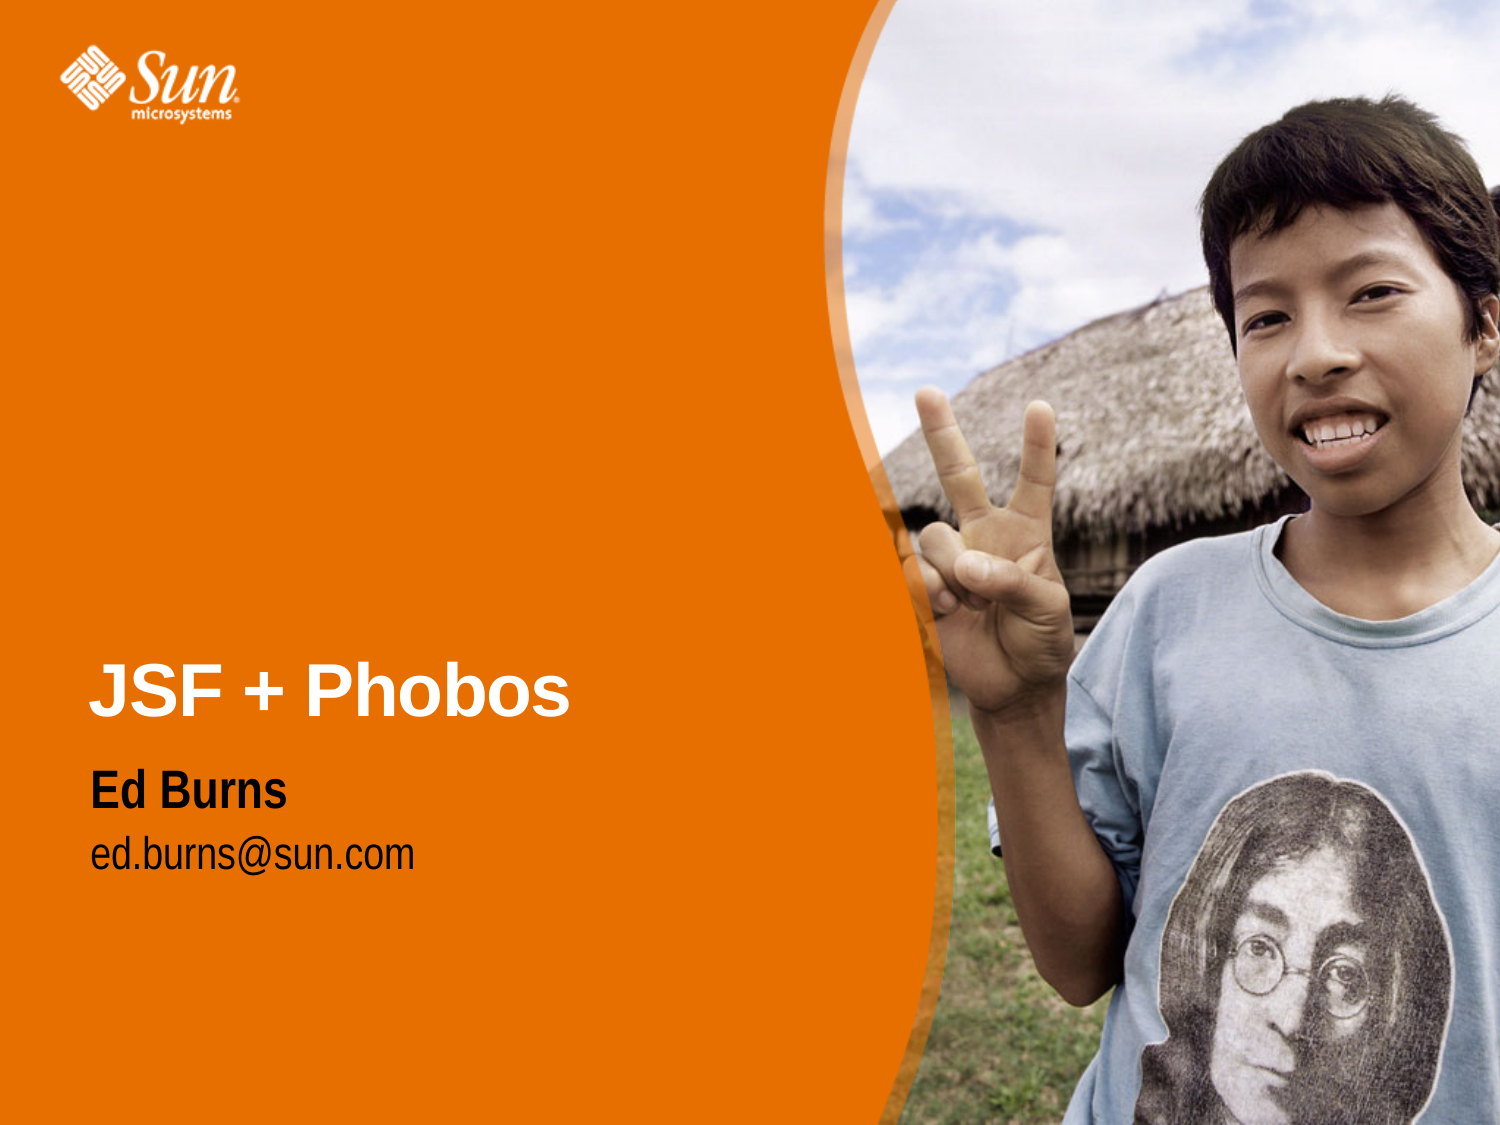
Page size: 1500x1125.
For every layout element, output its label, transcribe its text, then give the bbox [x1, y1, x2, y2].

title JSF + Phobos [88, 486, 908, 732]
picture [0, 0, 1500, 1125]
list Ed Burns ed.burns@sun.com [90, 766, 1080, 987]
